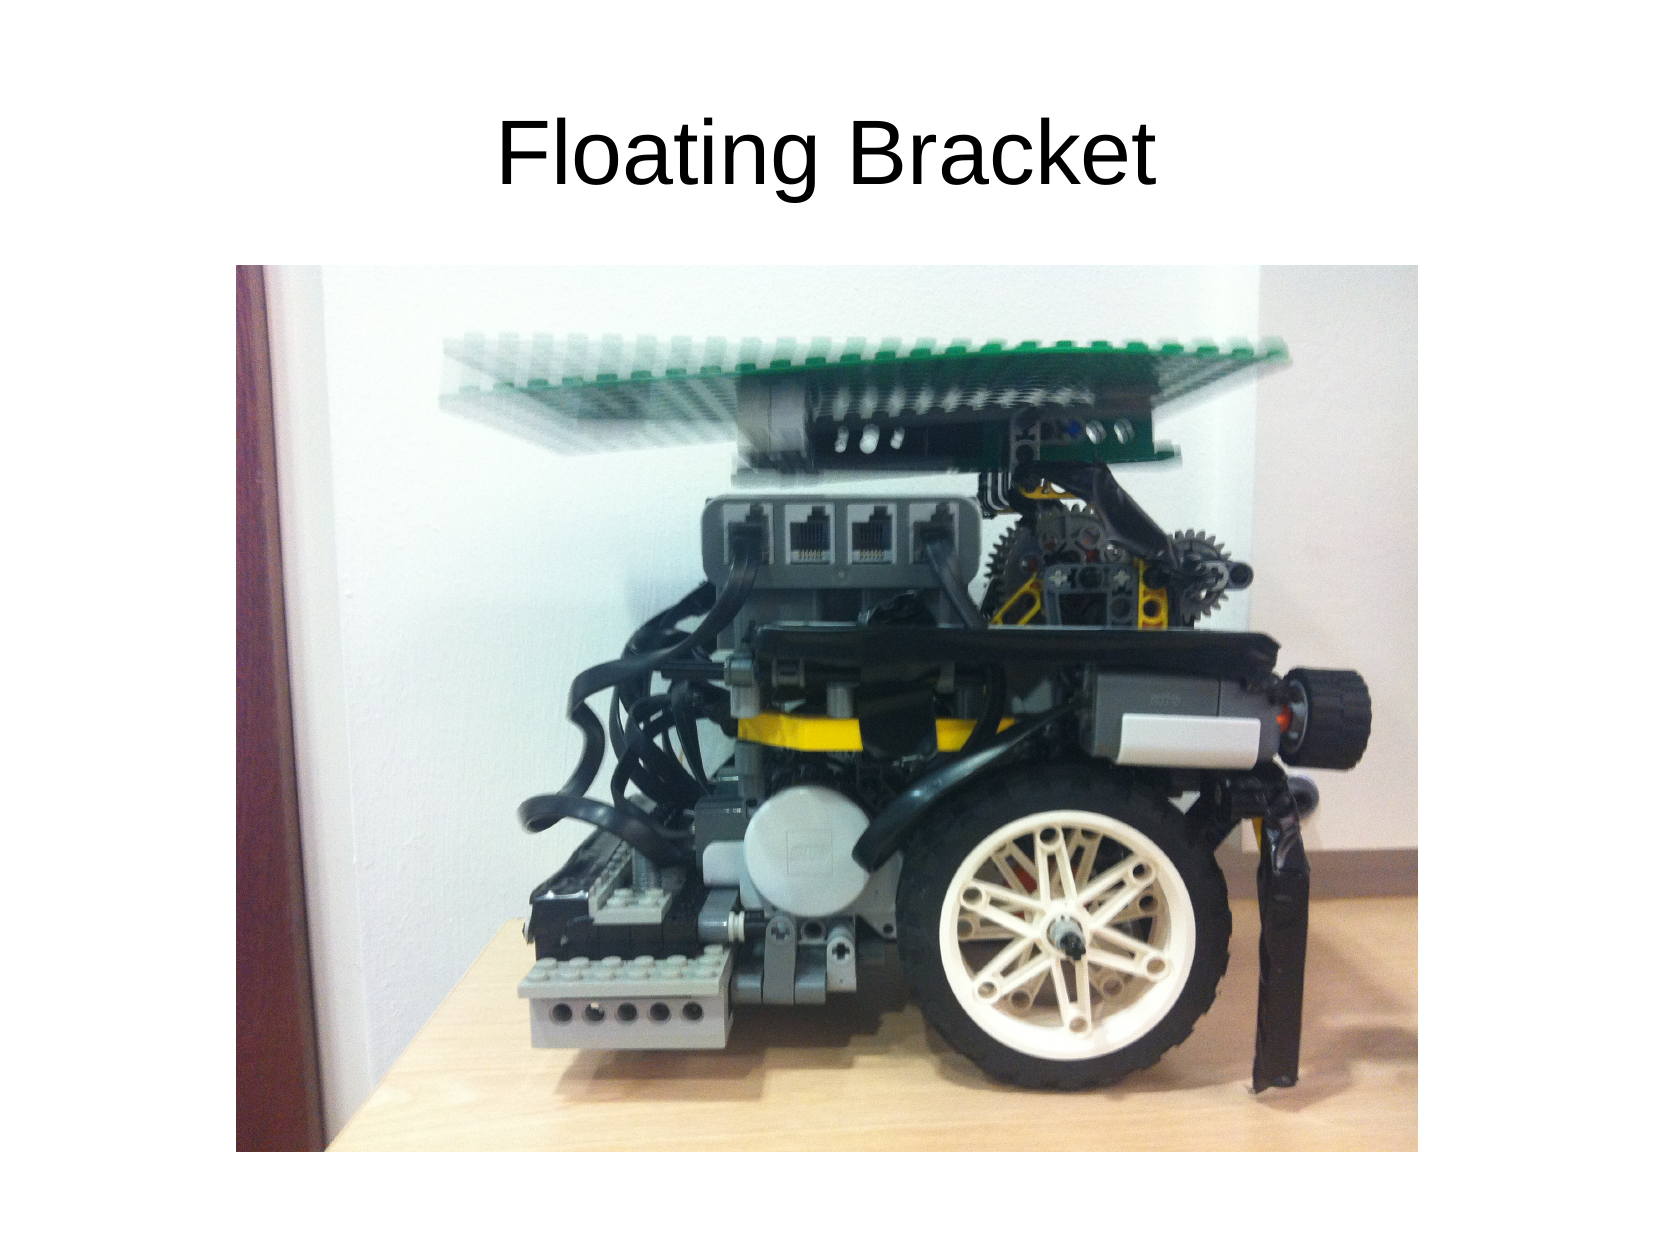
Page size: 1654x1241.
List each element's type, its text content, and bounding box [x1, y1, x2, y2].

picture [236, 265, 1418, 1152]
title Floating Bracket [82, 56, 1571, 250]
